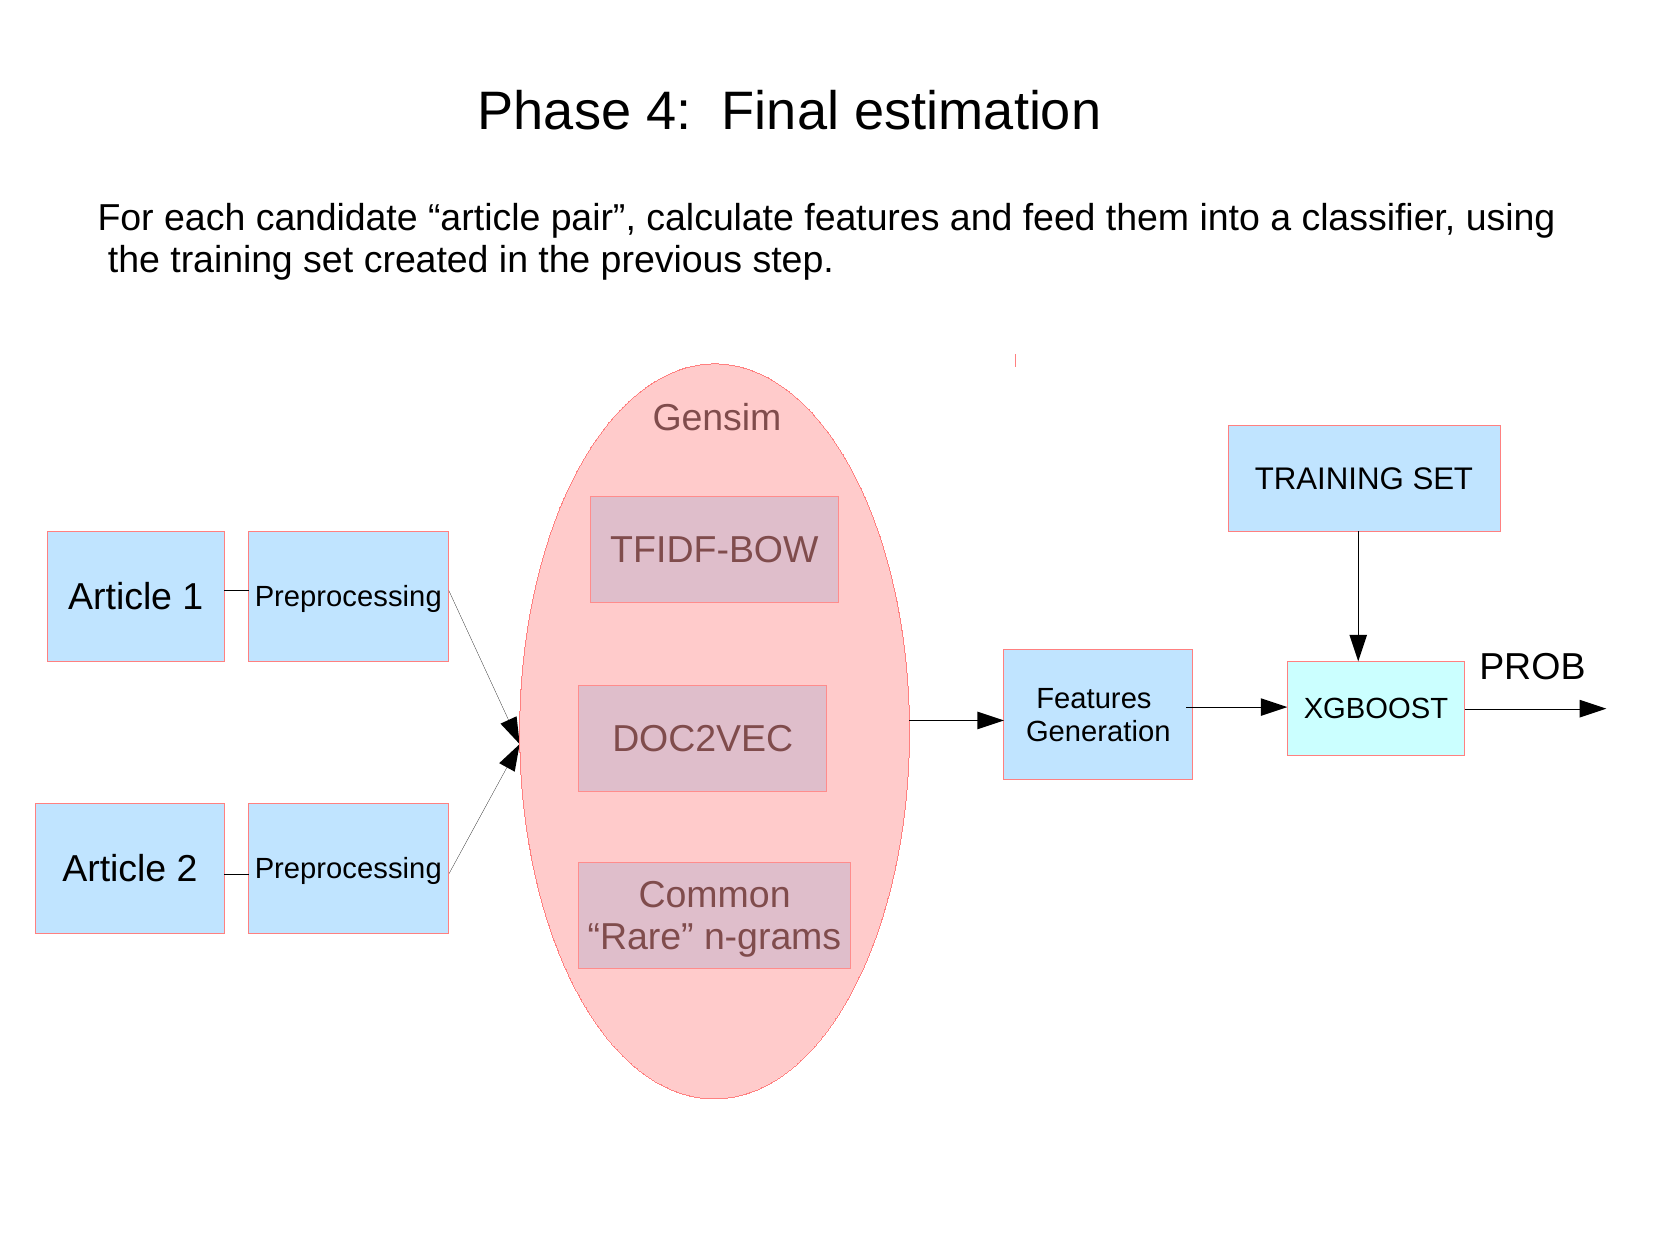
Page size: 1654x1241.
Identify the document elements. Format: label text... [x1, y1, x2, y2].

text_box Preprocessing [248, 803, 449, 934]
text_box XGBOOST [1287, 661, 1465, 756]
text_box Phase 4: Final estimation [462, 73, 1288, 149]
text_box For each candidate “article pair”, calculate features and feed them into a classifier, using the training set created in the previous step. [82, 188, 1609, 288]
text_box TRAINING SET [1228, 425, 1501, 532]
text_box Article 1 [47, 531, 225, 662]
text_box Preprocessing [248, 531, 449, 662]
text_box PROB [1464, 637, 1601, 695]
text_box Article 2 [35, 803, 225, 934]
text_box [519, 363, 910, 1099]
text_box Features Generation [1003, 649, 1193, 780]
